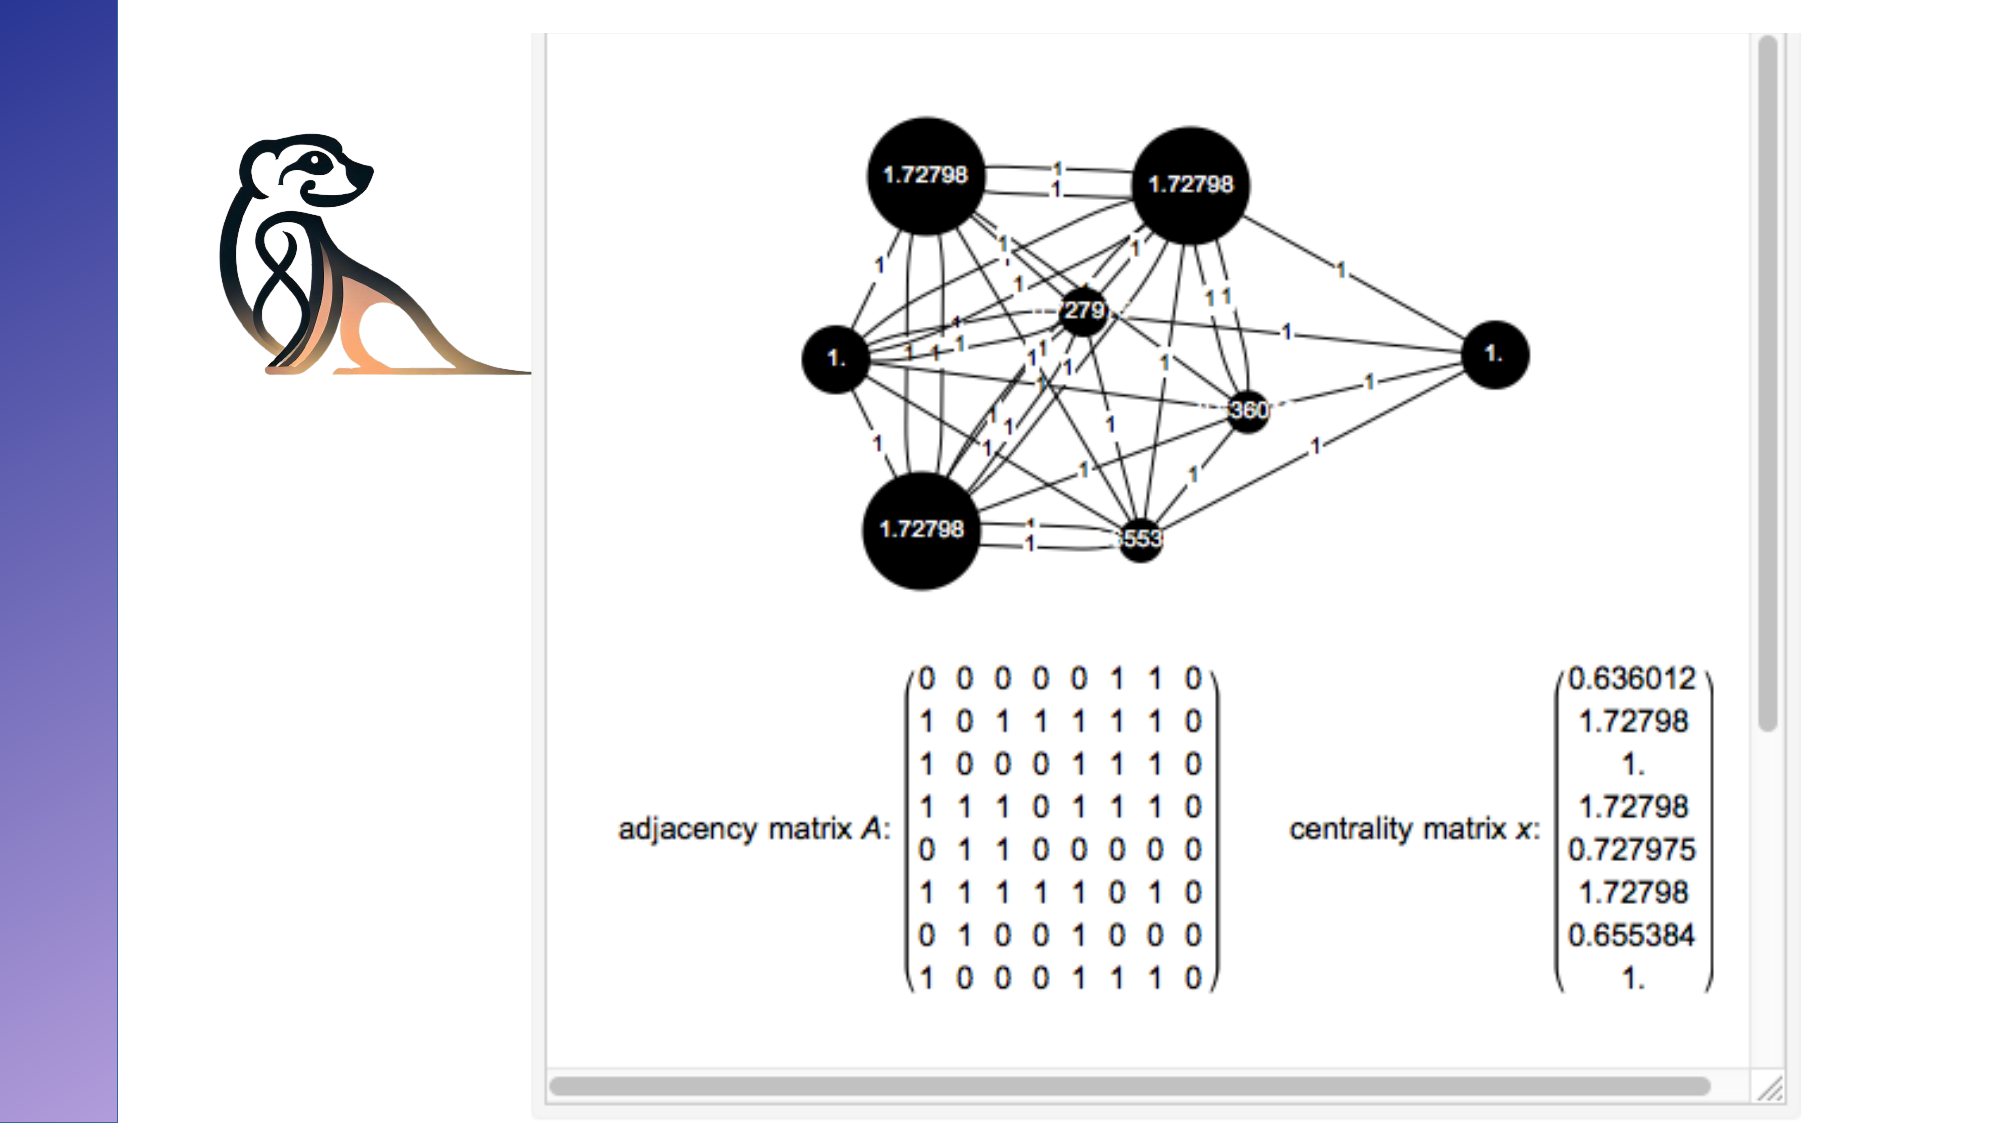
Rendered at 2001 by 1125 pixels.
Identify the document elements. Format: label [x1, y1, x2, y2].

picture [117, 0, 1802, 1125]
text_box [0, 0, 118, 1123]
